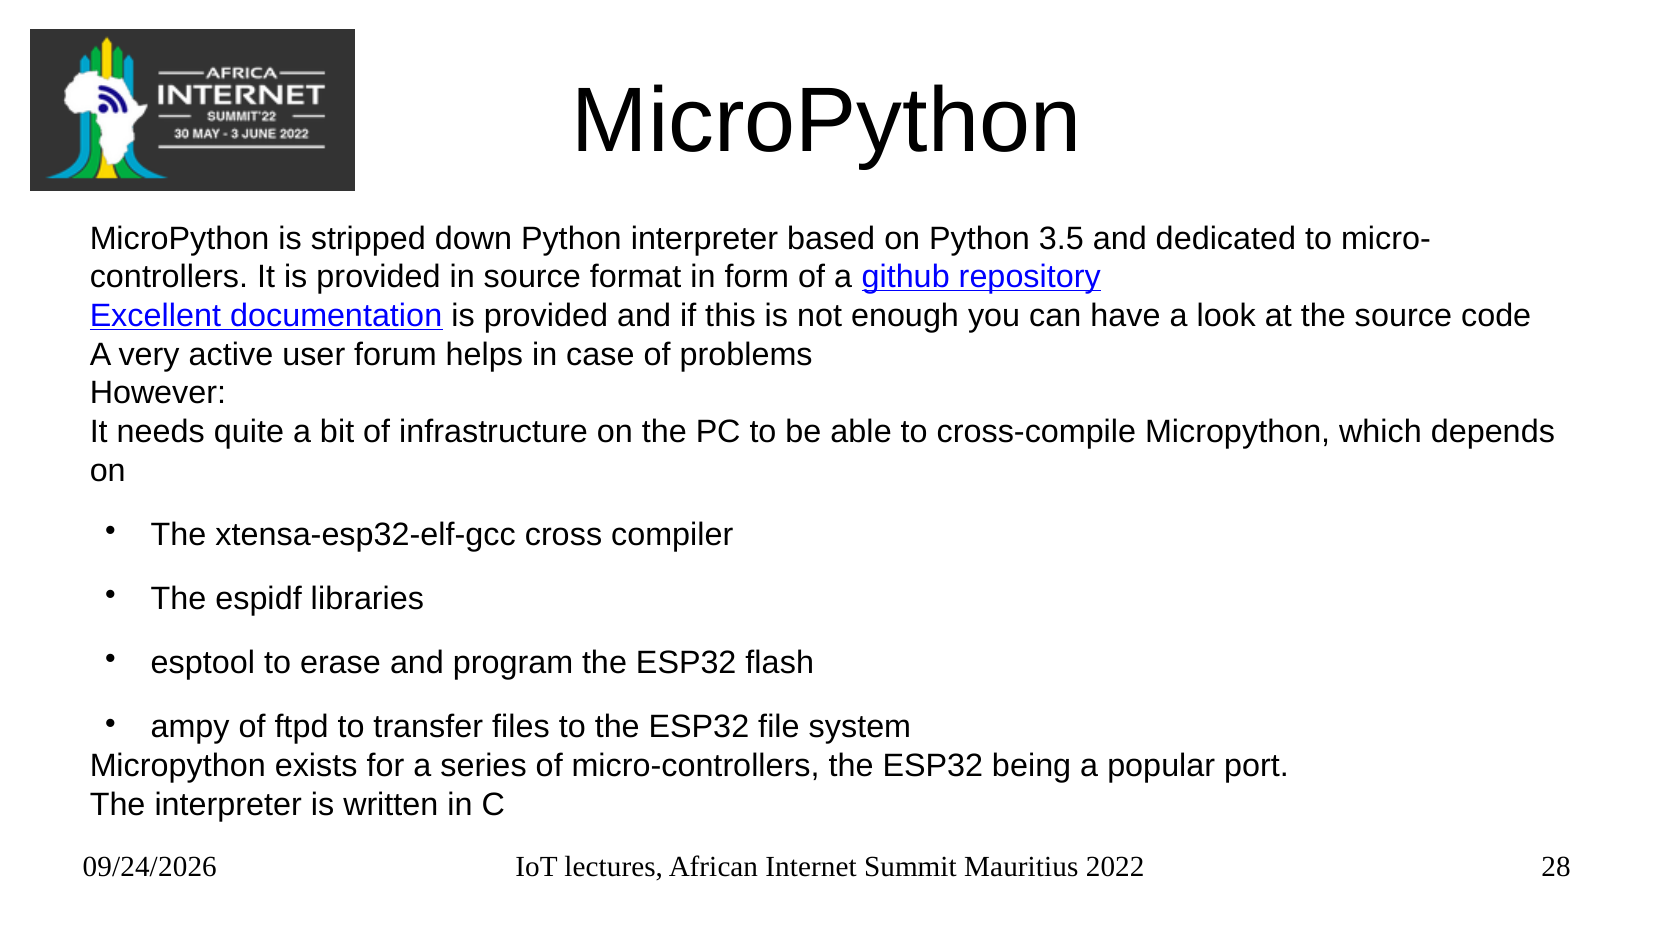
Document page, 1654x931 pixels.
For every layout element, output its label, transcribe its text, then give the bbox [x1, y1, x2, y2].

picture [30, 29, 355, 191]
list MicroPython is stripped down Python interpreter based on Python 3.5 and dedicated to micro-controllers. It is provided in source format in form of a github repository Excellent documentation is provided and if this is not enough you can have a look at the source code A very active user forum helps in case of problems However: It needs quite a bit of infrastructure on the PC to be able to cross-compile Micropython, which depends on The xtensa-esp32-elf-gcc cross compiler The espidf libraries esptool to erase and program the ESP32 flash ampy of ftpd to transfer files to the ESP32 file system Micropython exists for a series of micro-controllers, the ESP32 being a popular port. The interpreter is written in C [89, 216, 1578, 822]
title MicroPython [82, 37, 1571, 193]
